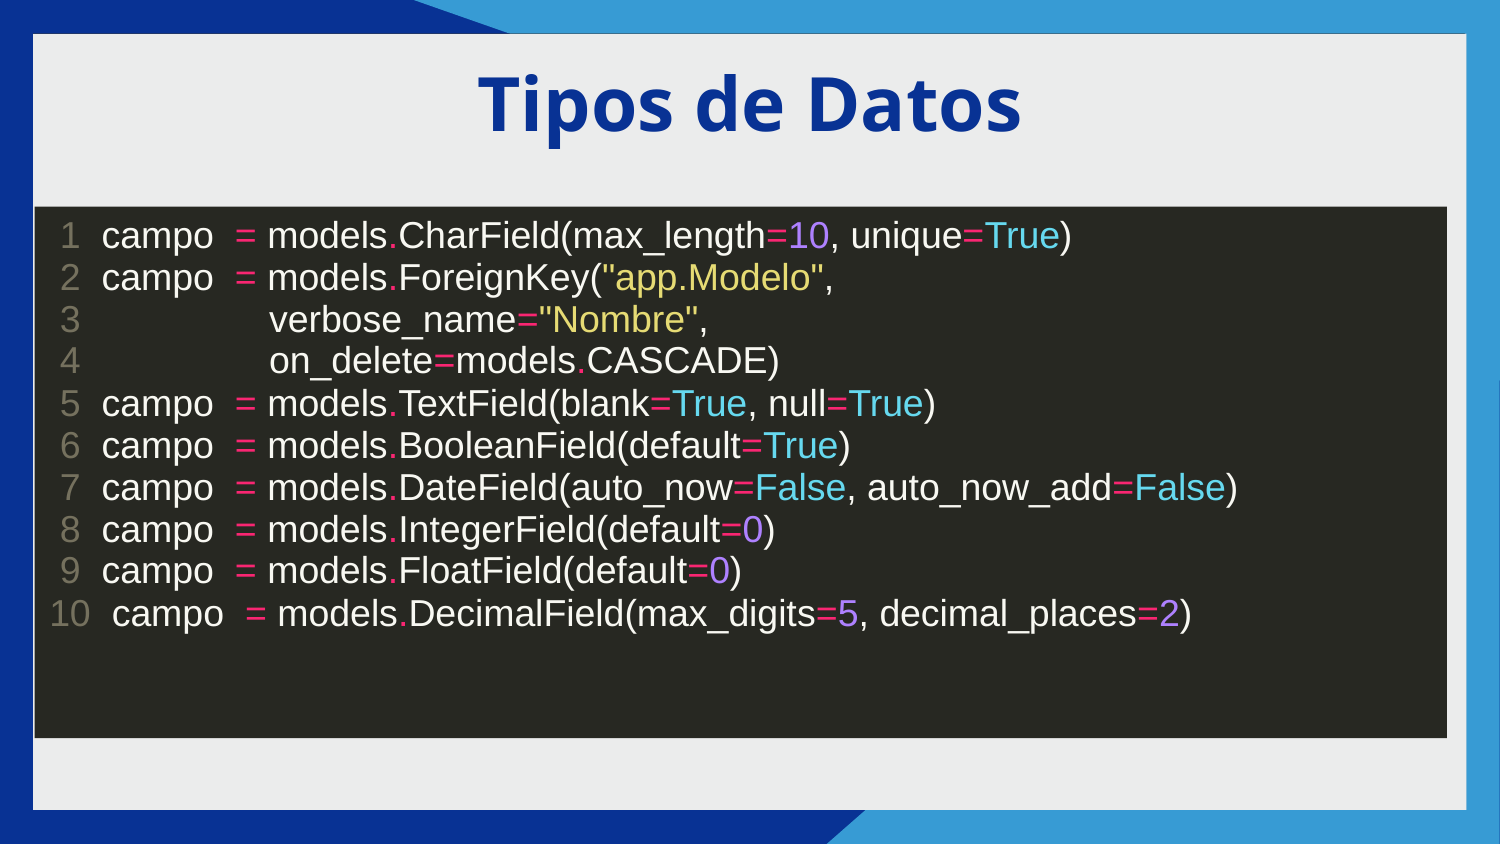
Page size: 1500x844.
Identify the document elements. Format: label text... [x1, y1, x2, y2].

title Tipos de Datos [34, 36, 1466, 178]
text_box 1 campo = models.CharField(max_length=10, unique=True) 2 campo = models.ForeignKey("app.Modelo", 3 verbose_name="Nombre", 4 on_delete=models.CASCADE) 5 campo = models.TextField(blank=True, null=True) 6 campo = models.BooleanField(default=True) 7 campo = models.DateField(auto_now=False, auto_now_add=False) 8 campo = models.IntegerField(default=0) 9 campo = models.FloatField(default=0) 10 campo = models.DecimalField(max_digits=5, decimal_places=2) [34, 206, 1447, 739]
